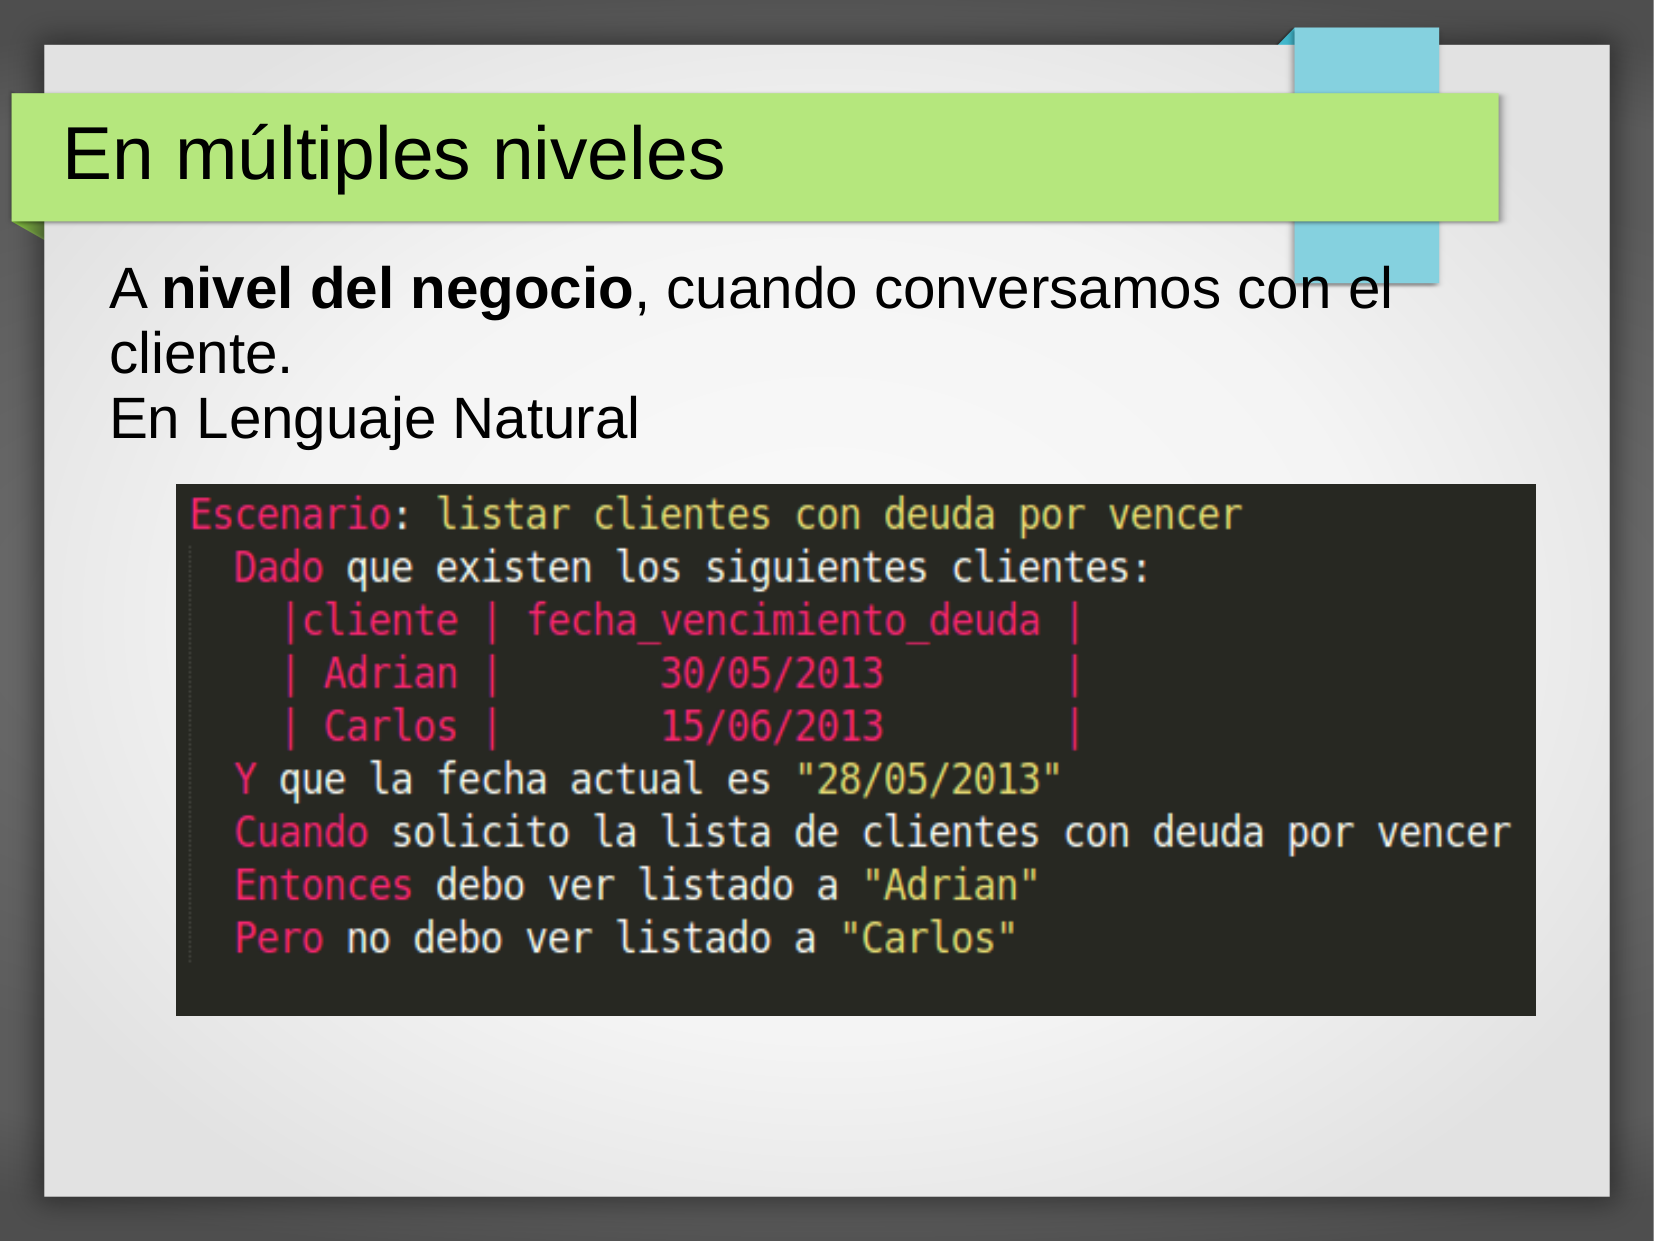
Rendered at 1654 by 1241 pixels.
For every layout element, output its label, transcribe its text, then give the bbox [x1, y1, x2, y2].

title En múltiples niveles [62, 94, 1489, 213]
picture [0, 0, 1654, 1241]
text_box A nivel del negocio, cuando conversamos con el cliente. En Lenguaje Natural [59, 248, 1571, 459]
